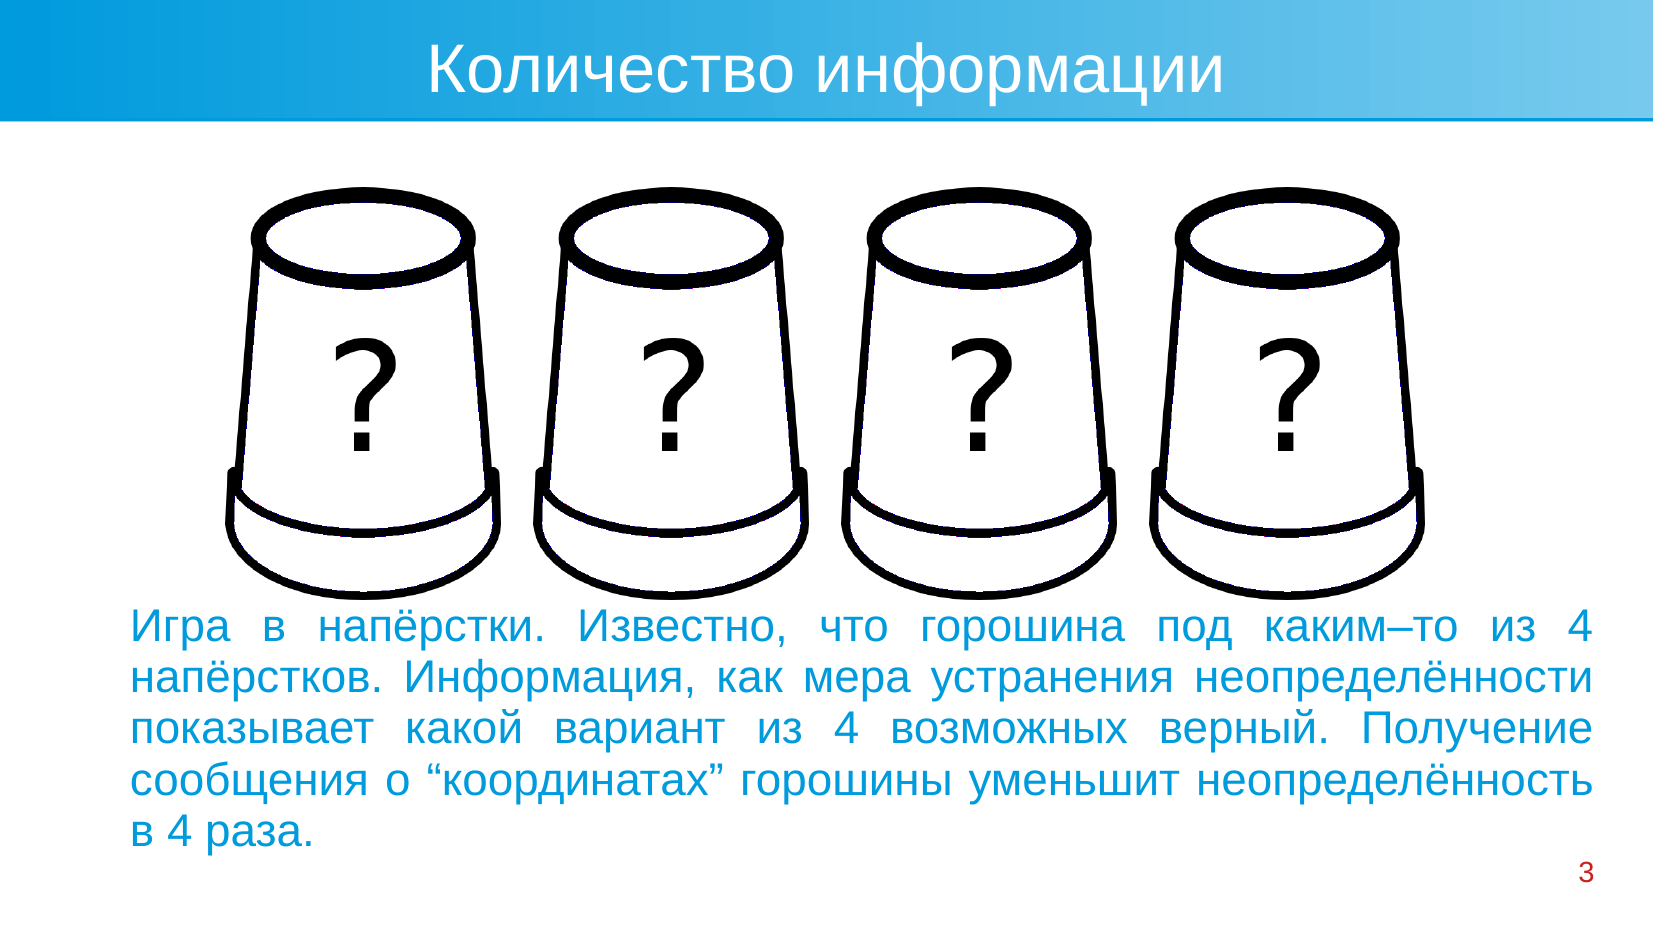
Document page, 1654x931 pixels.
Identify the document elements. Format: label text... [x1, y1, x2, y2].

picture [533, 187, 809, 601]
picture [841, 187, 1117, 601]
picture [225, 187, 501, 601]
list Игра в напёрстки. Известно, что горошина под каким–то из 4 напёрстков. Информация, как мера устранения неопределённости показывает какой вариант из 4 возможных верный. Получение сообщения о “координатах” горошины уменьшит неопределённость в 4 раза. [59, 600, 1595, 788]
picture [1149, 187, 1425, 601]
title Количество информации [59, 29, 1595, 108]
